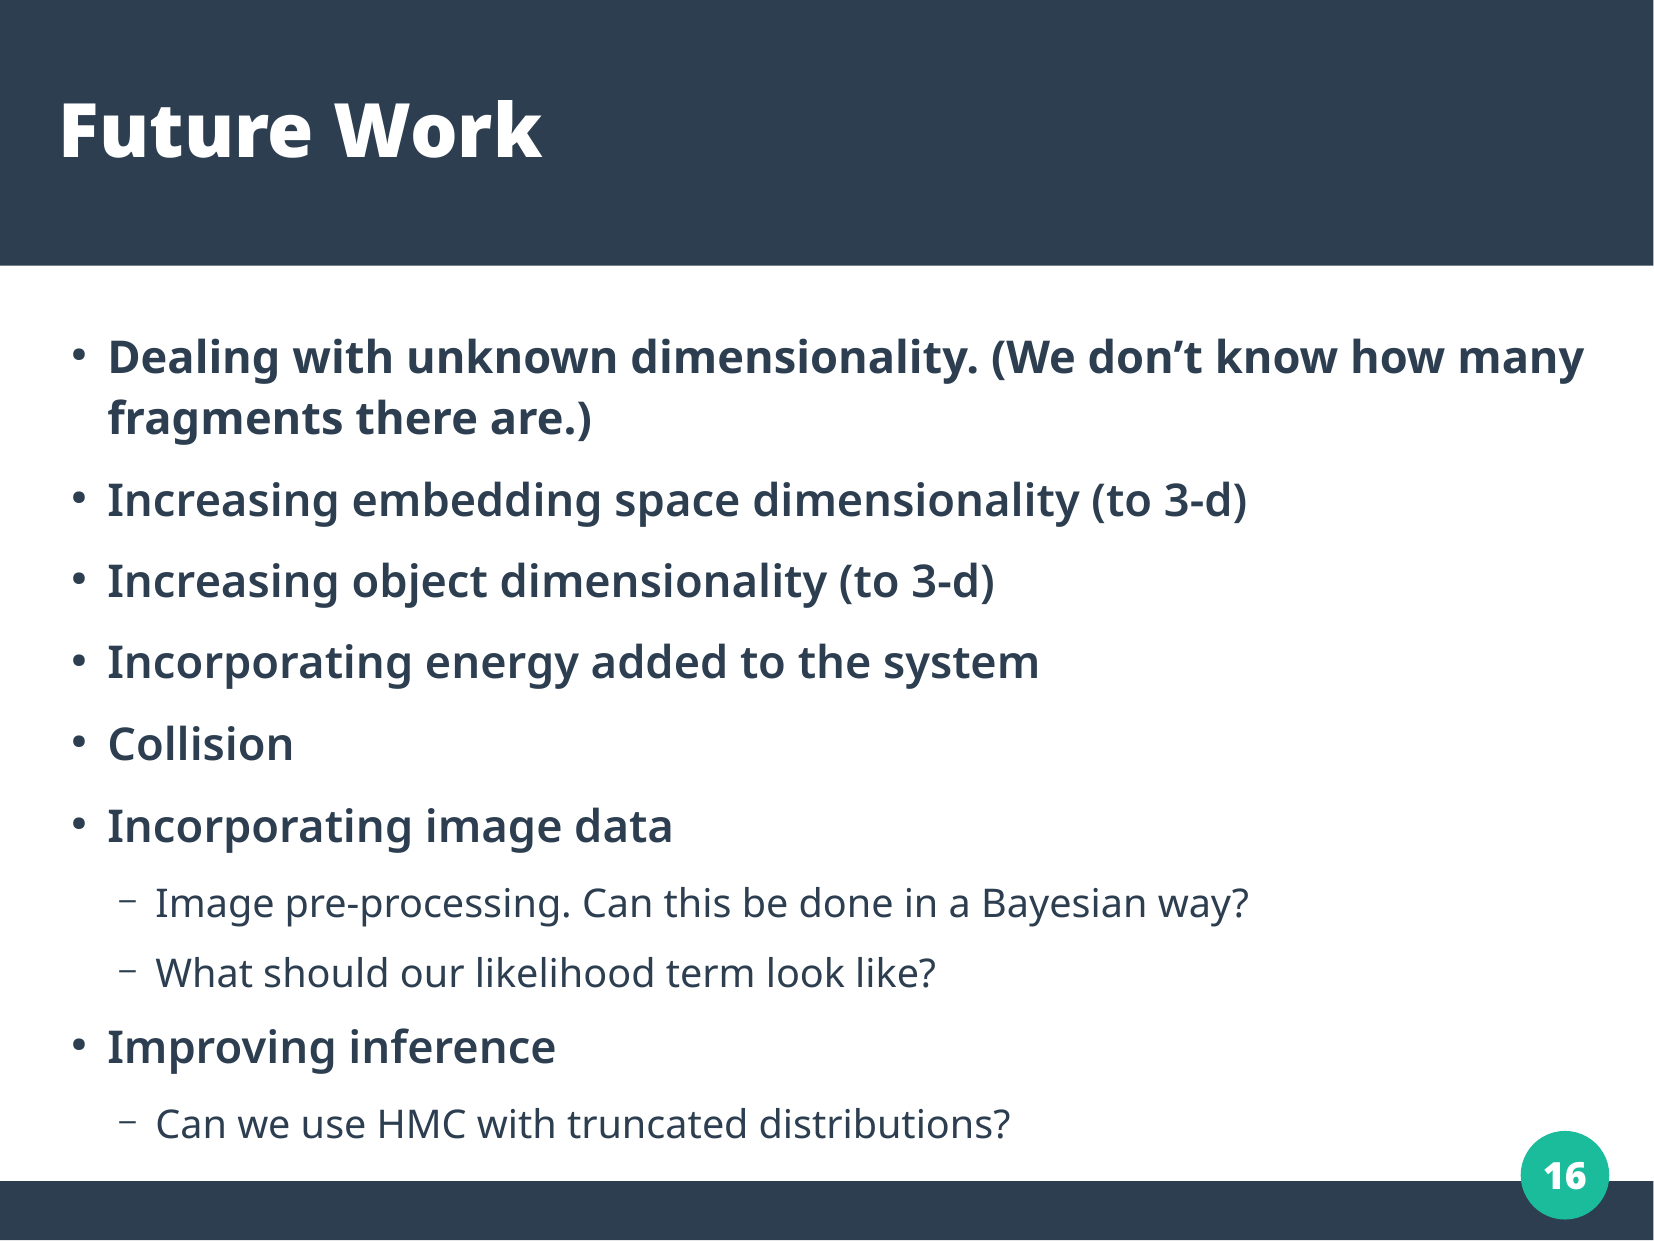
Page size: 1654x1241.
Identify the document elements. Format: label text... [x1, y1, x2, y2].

title Future Work [59, 49, 1595, 207]
list Dealing with unknown dimensionality. (We don’t know how many fragments there are.) Increasing embedding space dimensionality (to 3-d) Increasing object dimensionality (to 3-d) Incorporating energy added to the system Collision Incorporating image data Image pre-processing. Can this be done in a Bayesian way? What should our likelihood term look like? Improving inference Can we use HMC with truncated distributions? [59, 324, 1595, 1152]
